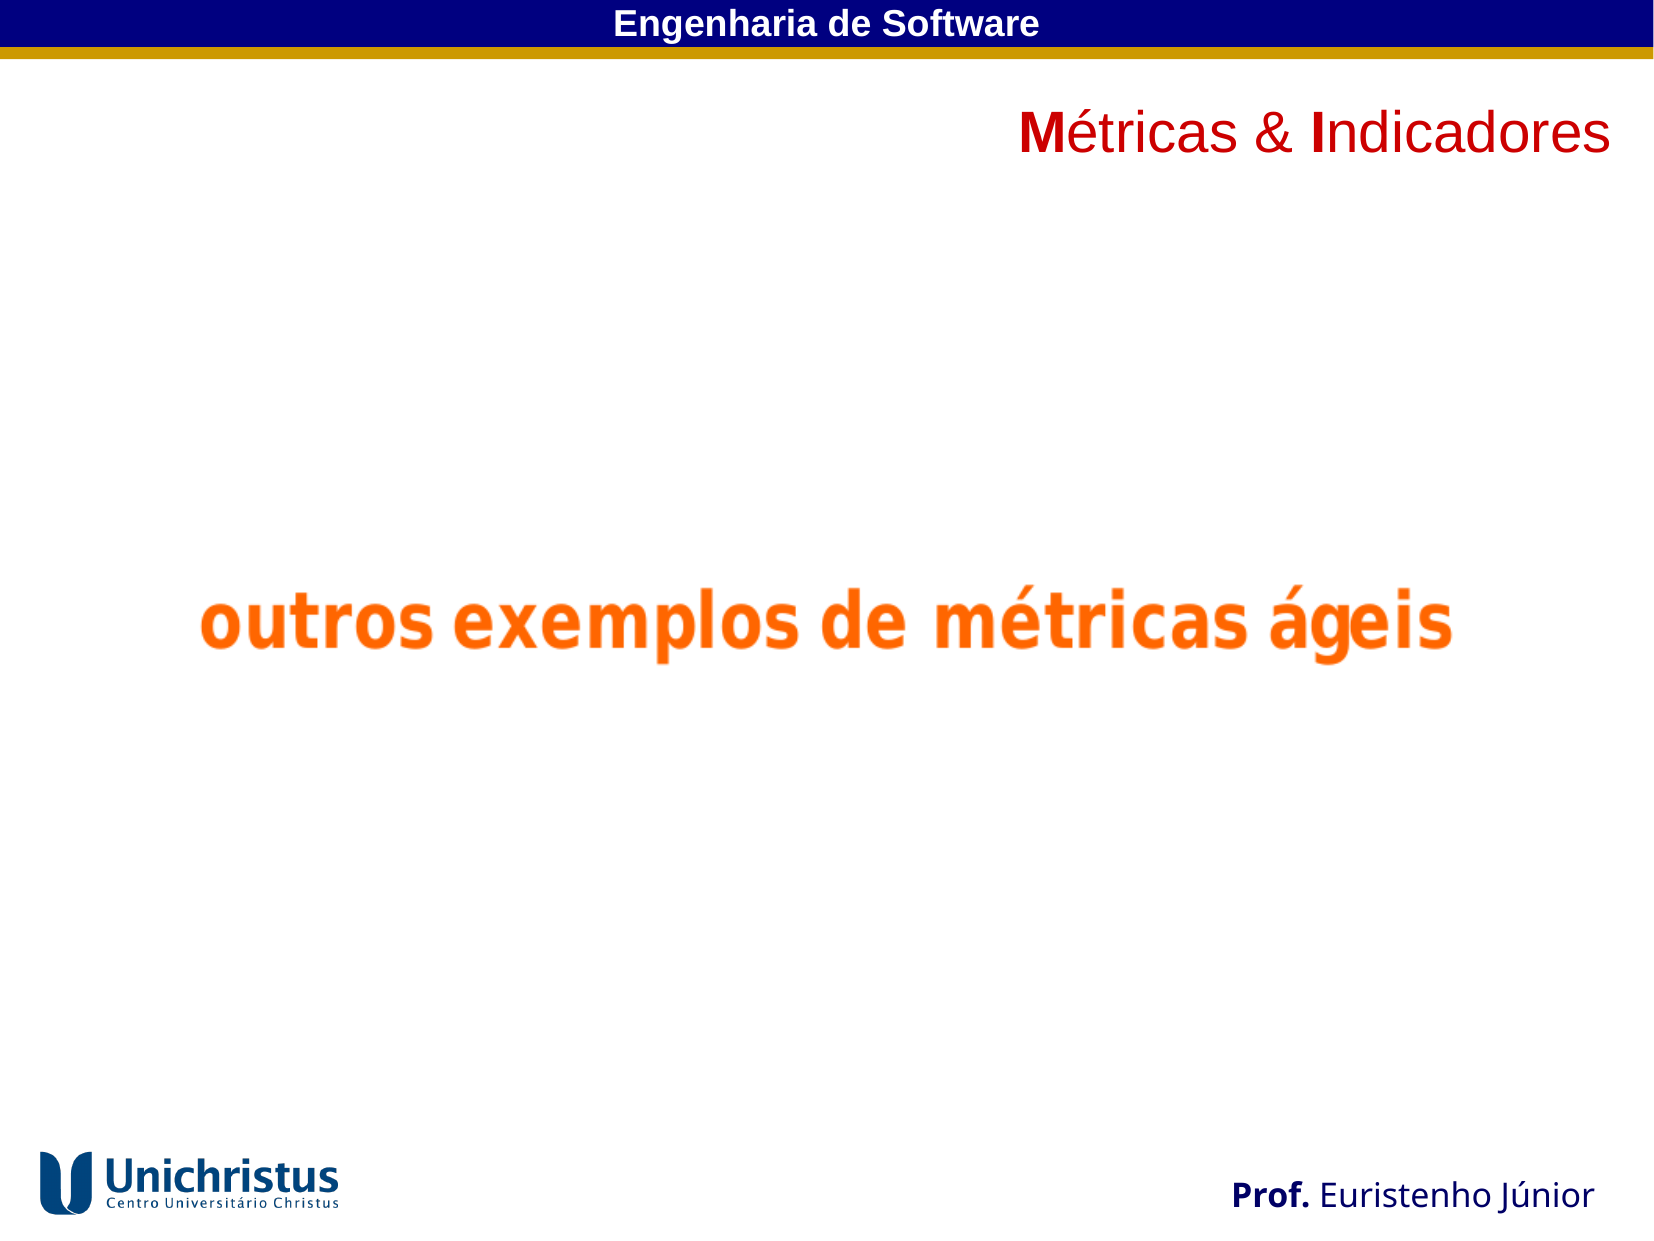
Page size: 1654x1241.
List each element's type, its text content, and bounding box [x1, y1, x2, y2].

text_box Engenharia de Software [0, 0, 1654, 47]
picture [35, 1148, 343, 1217]
picture [177, 566, 1476, 694]
text_box Métricas & Indicadores [1003, 92, 1654, 173]
text_box Prof. Euristenho Júnior [1216, 1163, 1654, 1224]
text_box [0, 47, 1654, 60]
